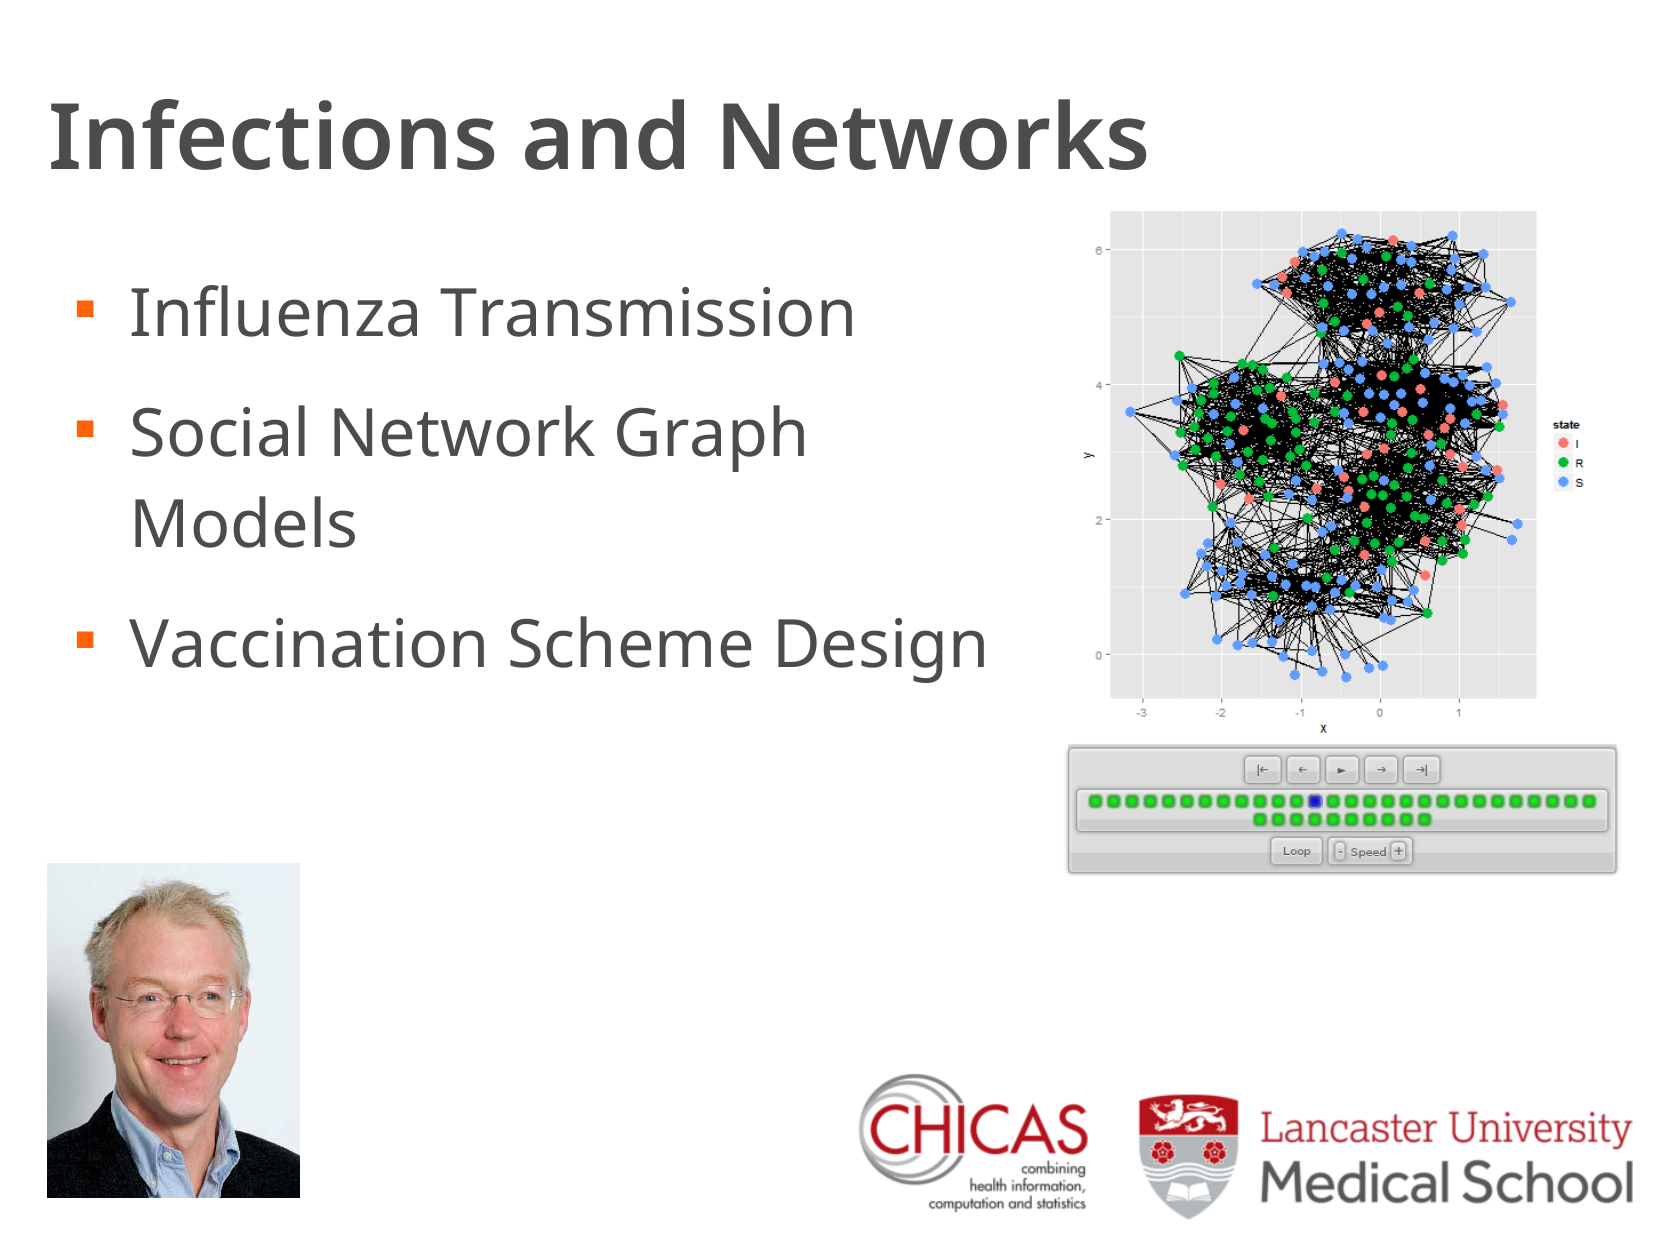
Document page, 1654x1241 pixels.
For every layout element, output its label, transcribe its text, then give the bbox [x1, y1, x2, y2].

picture [47, 4, 1654, 1241]
title Infections and Networks [48, 62, 1508, 206]
list Influenza Transmission Social Network Graph Models Vaccination Scheme Design [59, 265, 1055, 1092]
